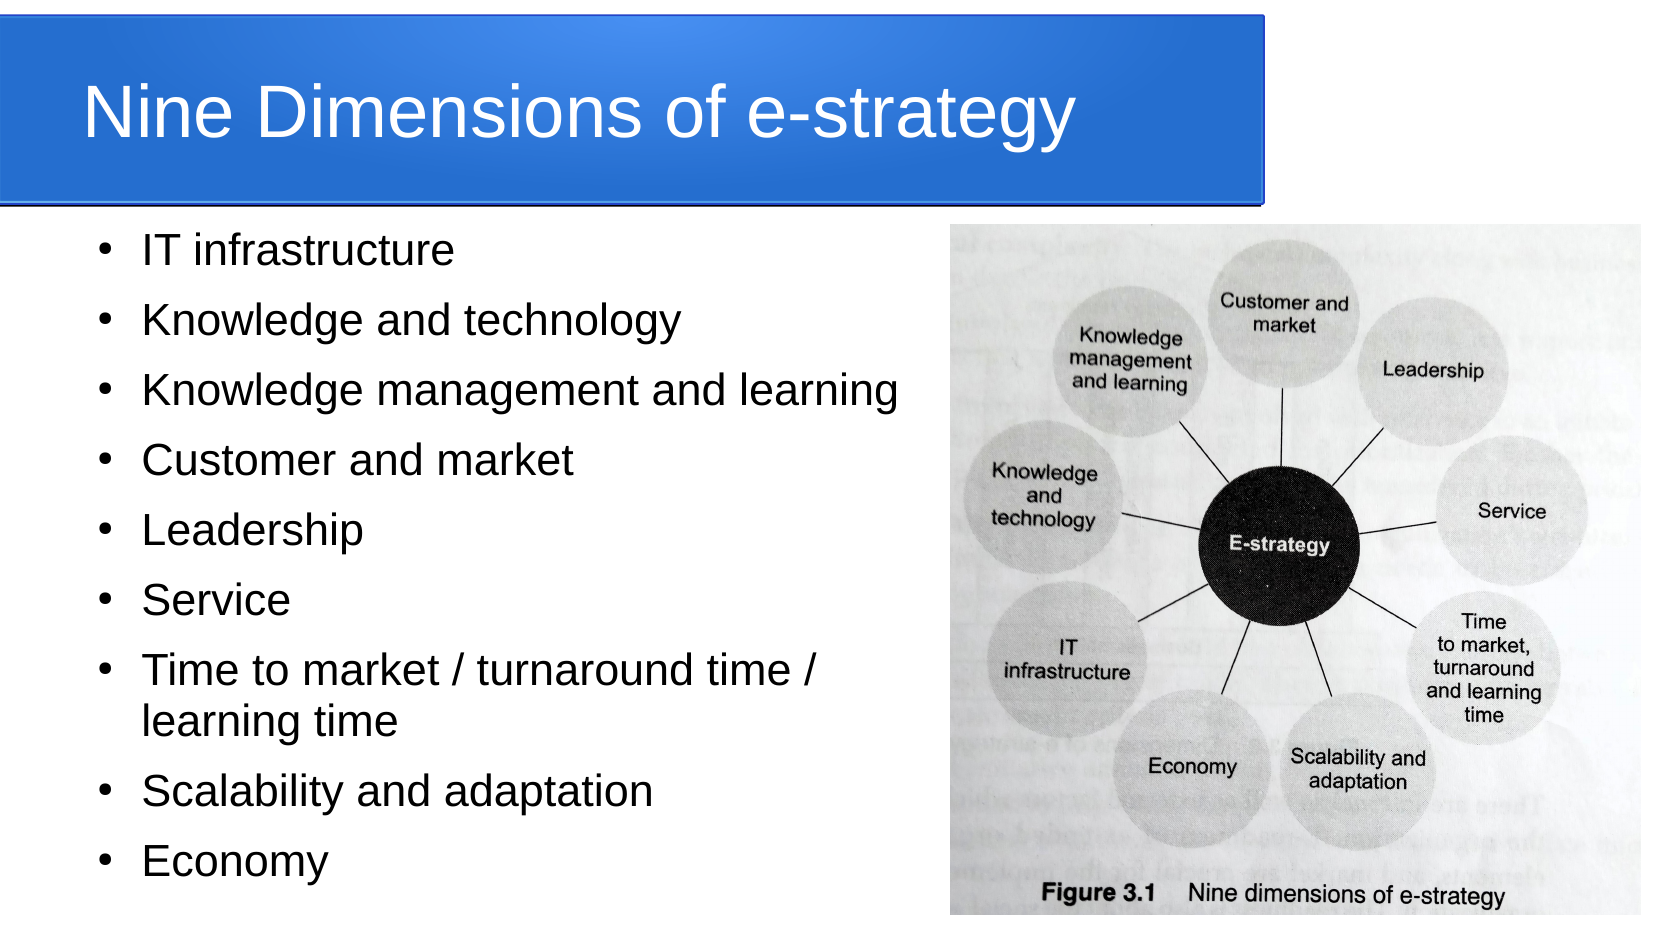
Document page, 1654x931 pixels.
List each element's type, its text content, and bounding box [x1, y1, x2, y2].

list IT infrastructure Knowledge and technology Knowledge management and learning Customer and market Leadership Service Time to market / turnaround time / learning time Scalability and adaptation Economy [82, 224, 939, 901]
title Nine Dimensions of e-strategy [82, 35, 1235, 189]
picture [950, 224, 1641, 916]
